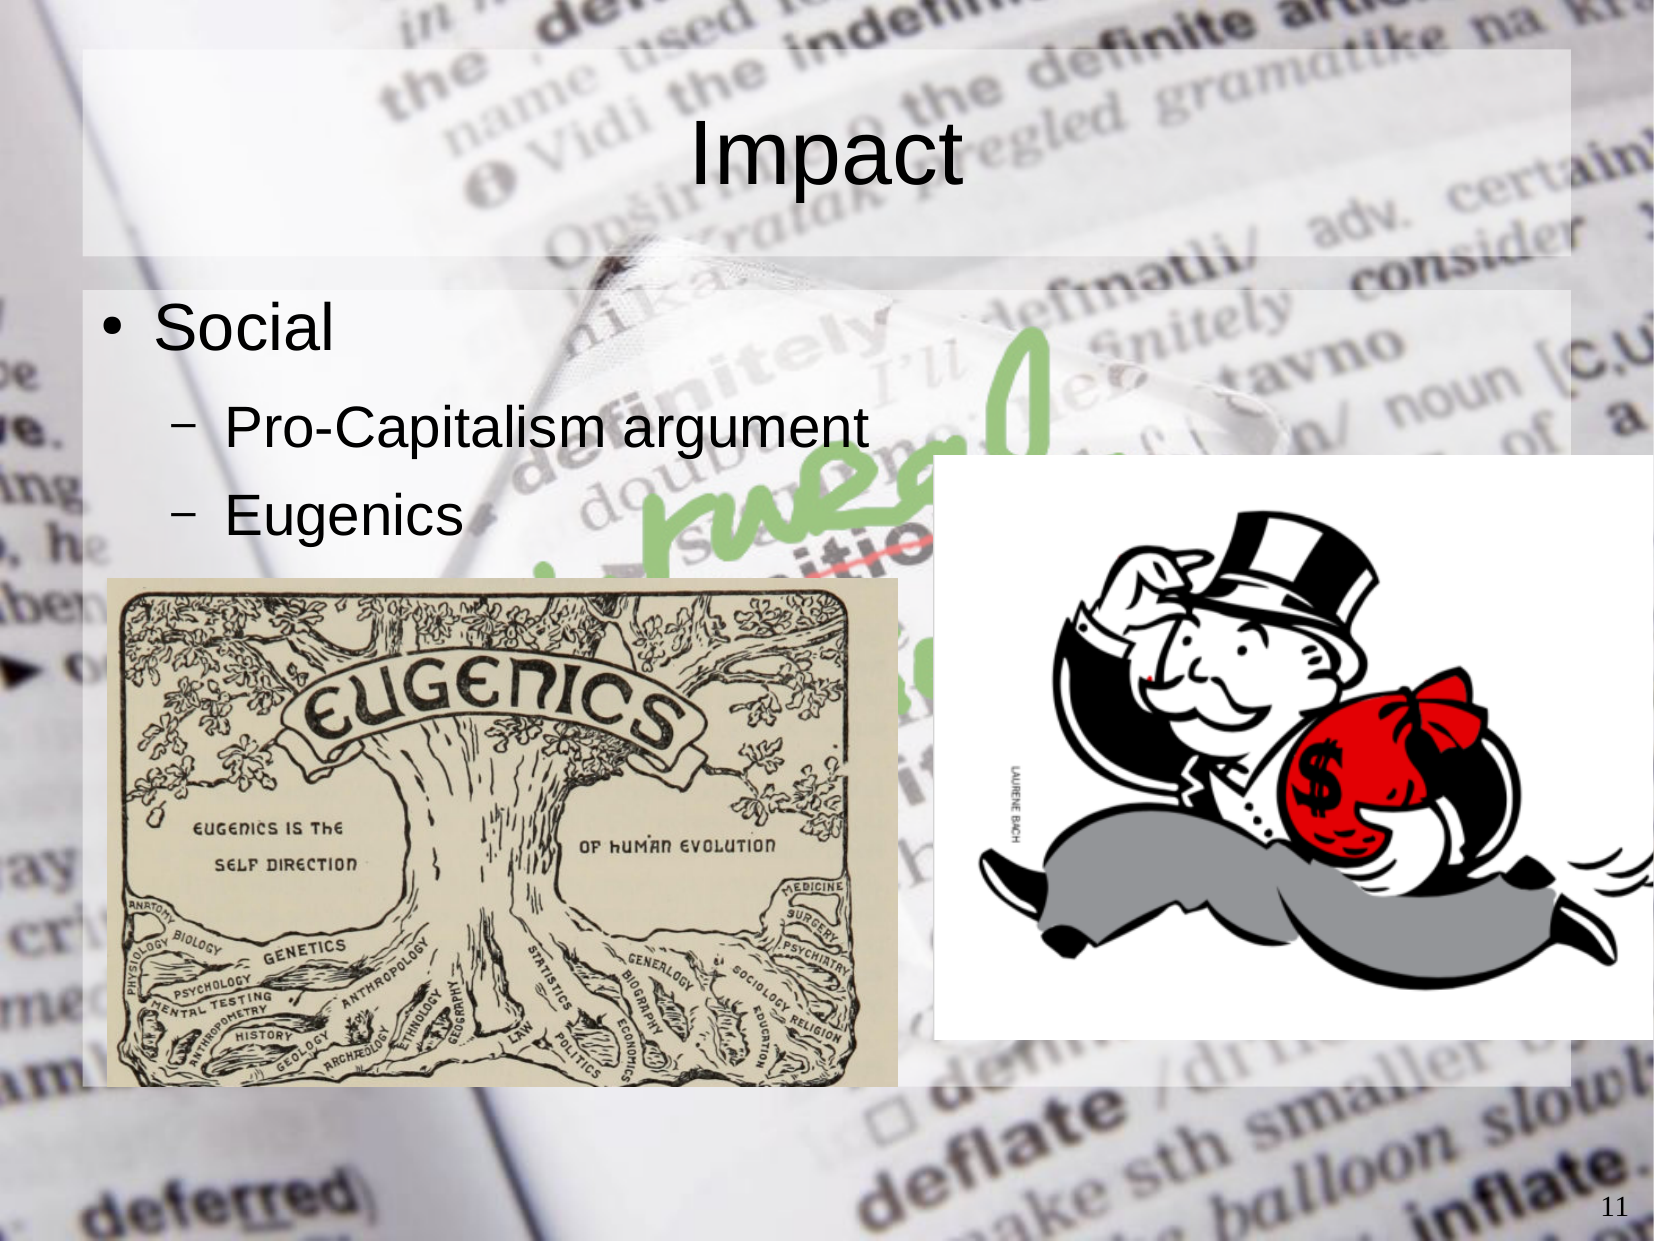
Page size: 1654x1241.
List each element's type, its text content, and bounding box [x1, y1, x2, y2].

picture [0, 0, 1654, 1241]
list Social Pro-Capitalism argument Eugenics [82, 290, 1571, 1087]
title Impact [82, 49, 1571, 257]
